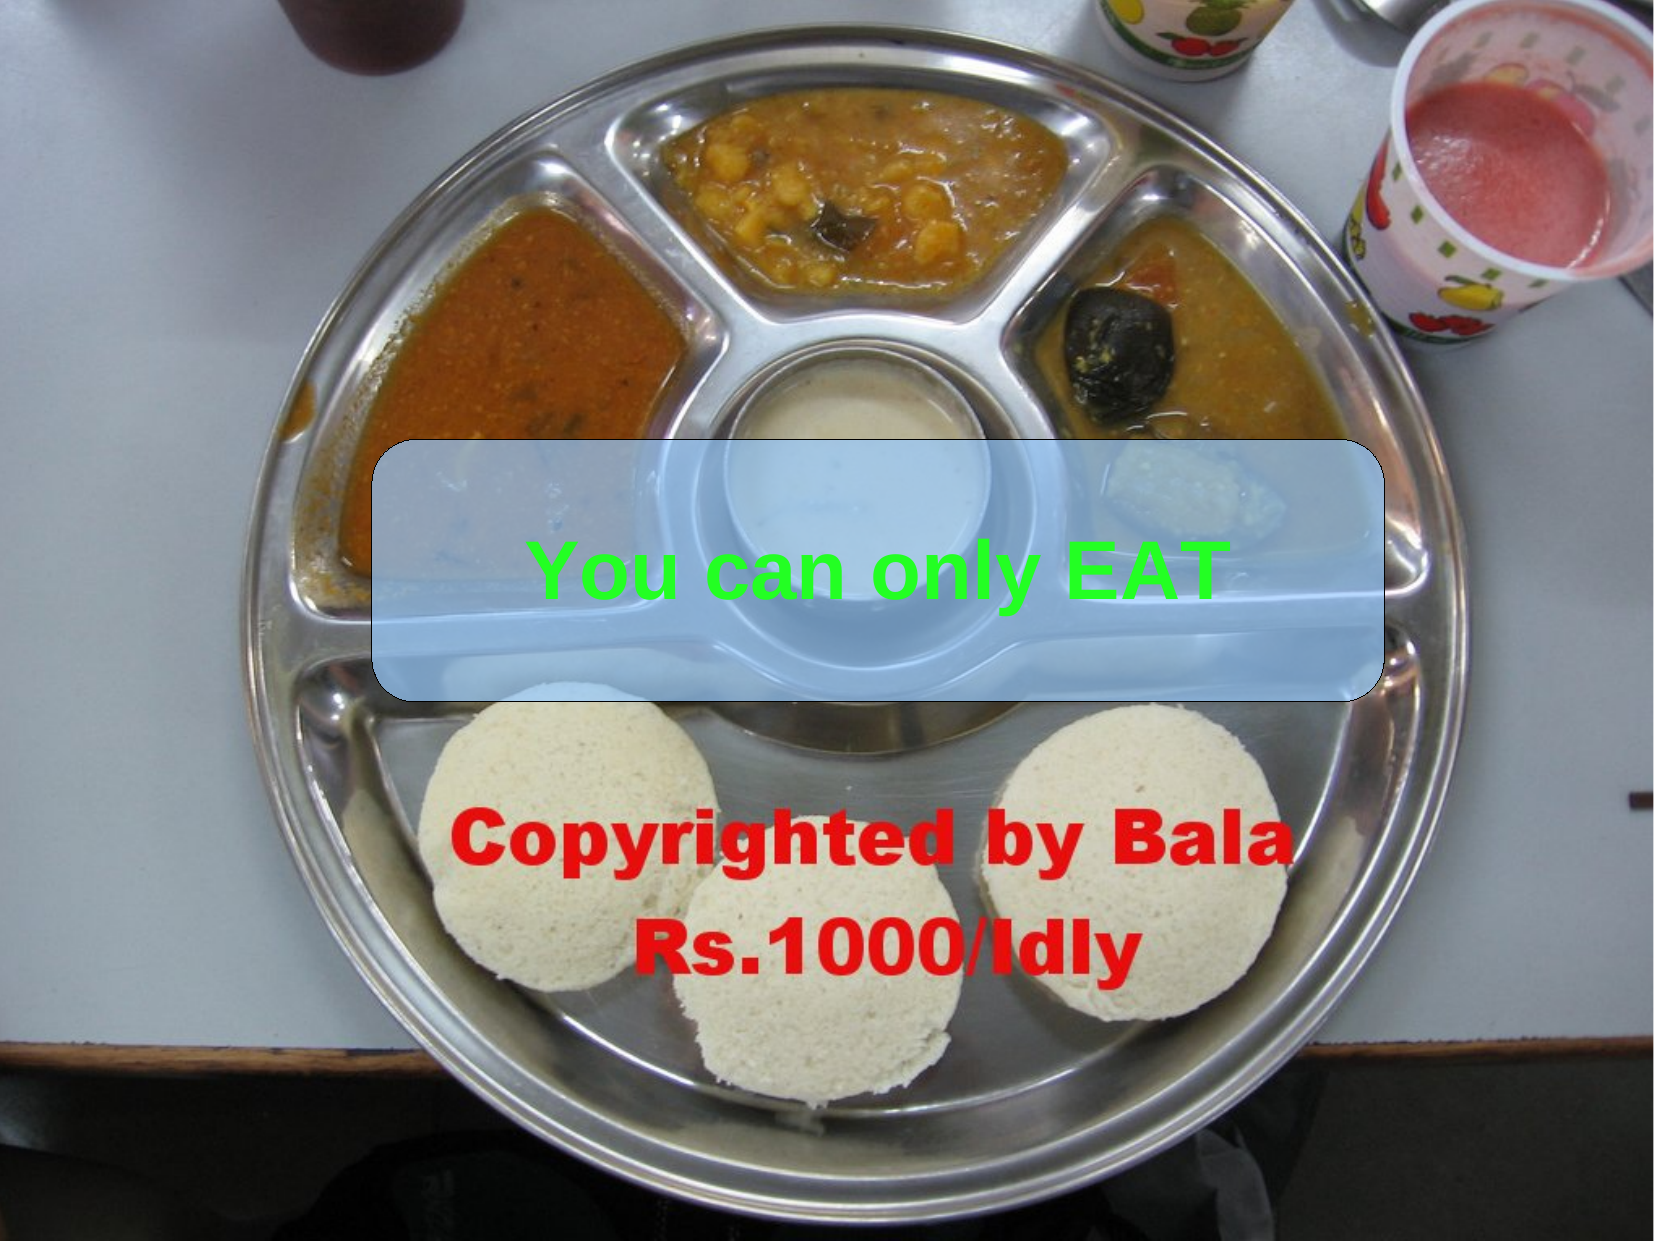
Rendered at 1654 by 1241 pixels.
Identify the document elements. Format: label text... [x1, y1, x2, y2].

text_box You can only EAT [371, 439, 1385, 702]
picture [0, 0, 1654, 1241]
